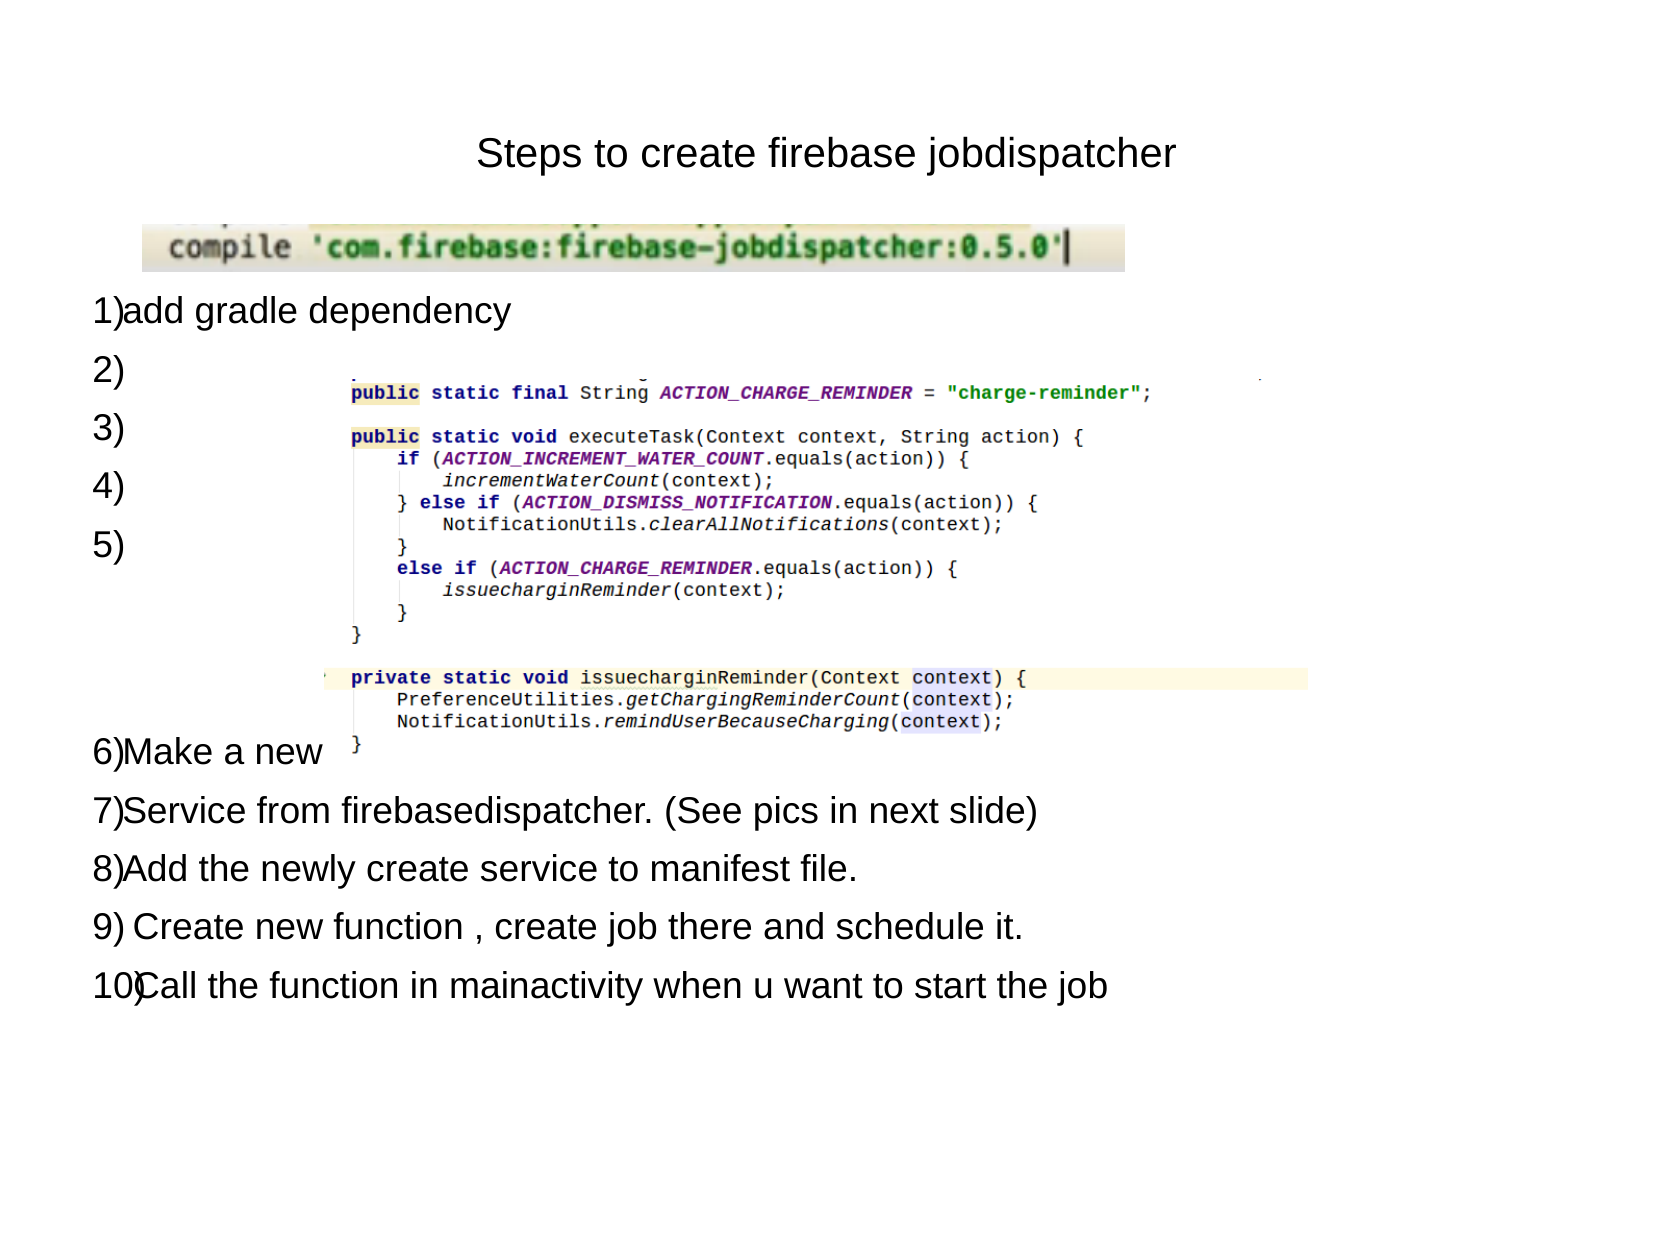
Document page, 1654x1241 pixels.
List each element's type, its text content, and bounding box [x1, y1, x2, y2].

picture [142, 224, 1125, 272]
title Steps to create firebase jobdispatcher [82, 49, 1571, 257]
list add gradle dependency Make a new class which extends Job Service from firebasedispatcher. (See pics in next slide) Add the newly create service to manifest file. Create new function , create job there and schedule it. Call the function in mainactivity when u want to start the job [82, 290, 1571, 1010]
picture [324, 379, 1308, 768]
